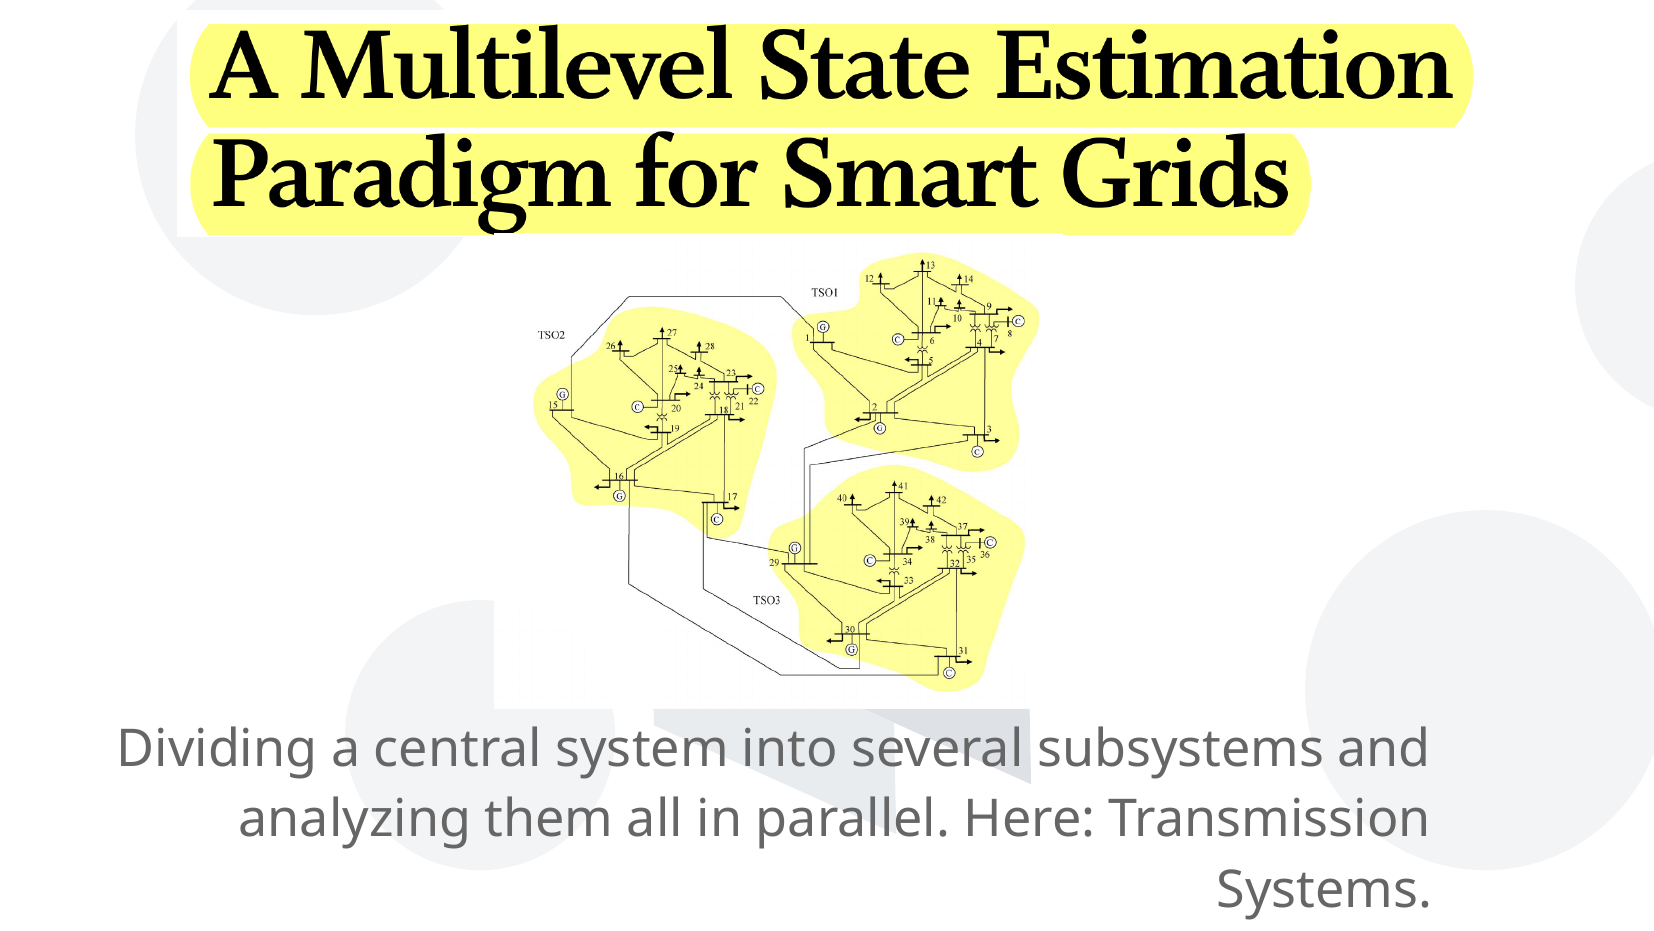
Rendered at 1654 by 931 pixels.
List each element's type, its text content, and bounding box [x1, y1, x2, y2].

picture [177, 10, 1477, 709]
text_box Dividing a central system into several subsystems and analyzing them all in parallel. Here: Transmission Systems. [88, 703, 1447, 931]
